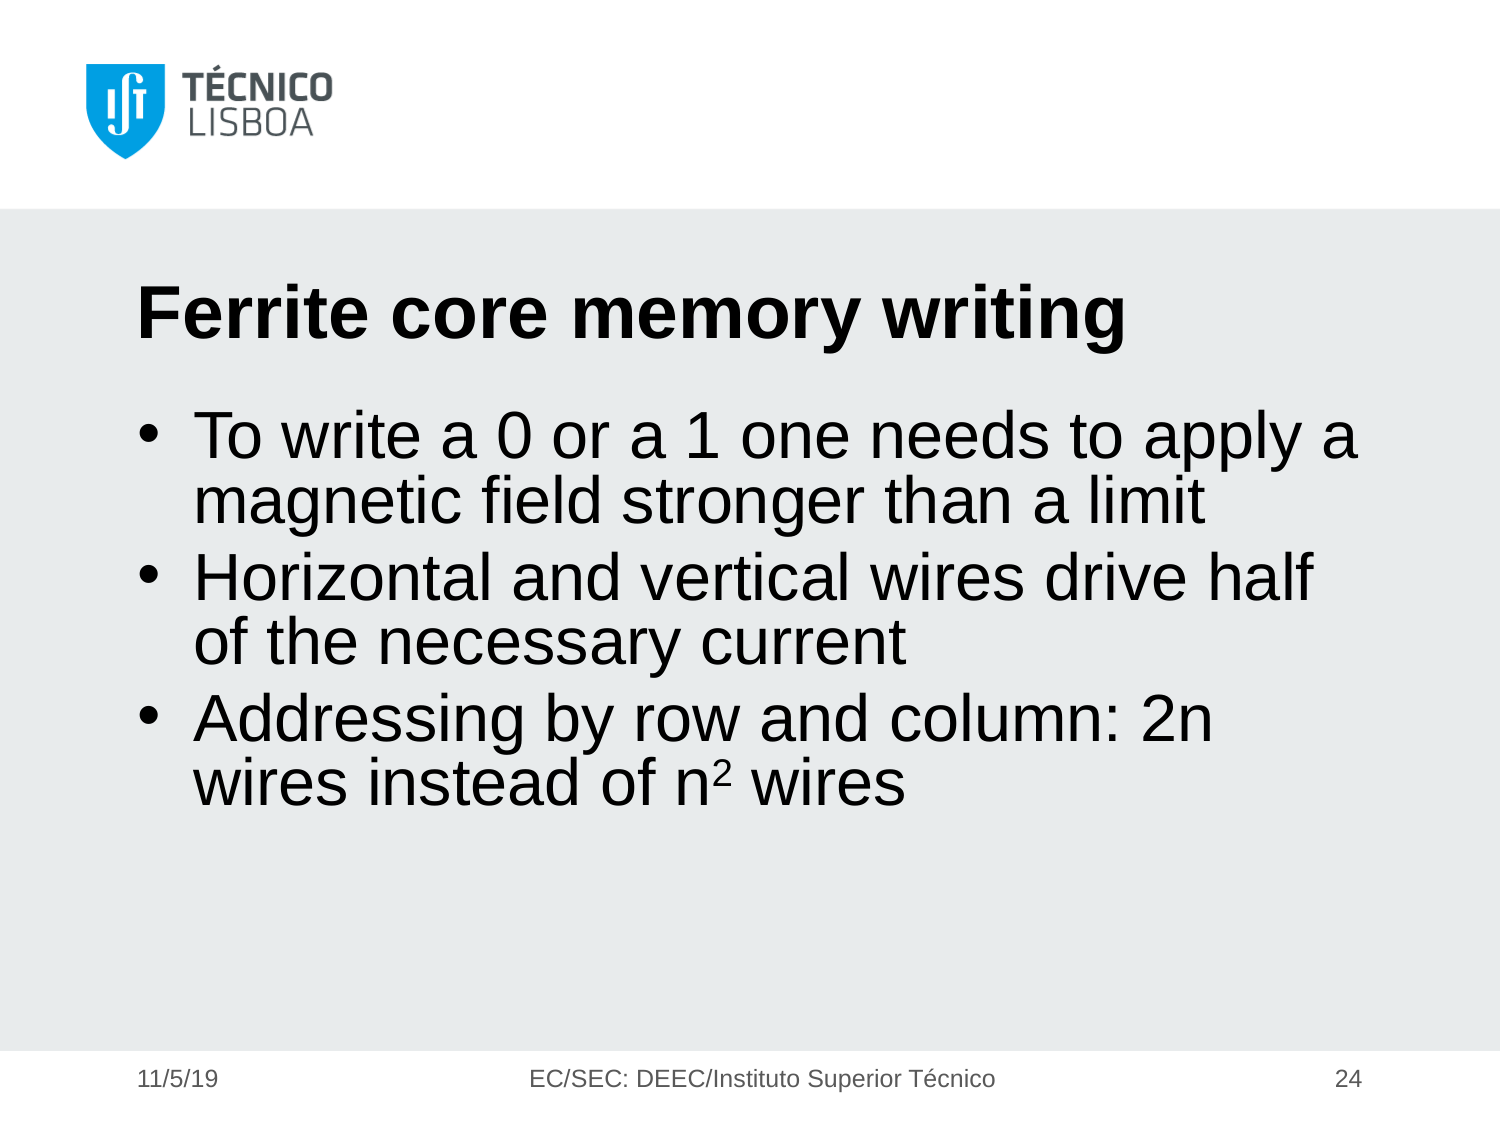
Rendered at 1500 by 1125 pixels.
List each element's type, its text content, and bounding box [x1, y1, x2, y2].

picture [0, 0, 1500, 1125]
slide_number 11/5/19 [121, 1052, 425, 1103]
title Ferrite core memory writing [121, 237, 1378, 381]
list To write a 0 or a 1 one needs to apply a magnetic field stronger than a limit Horizontal and vertical wires drive half of the necessary current Addressing by row and column: 2n wires instead of n2 wires [121, 400, 1378, 1005]
footer EC/SEC: DEEC/Instituto Superior Técnico [512, 1052, 1021, 1103]
slide_number <number> [1077, 1052, 1378, 1103]
